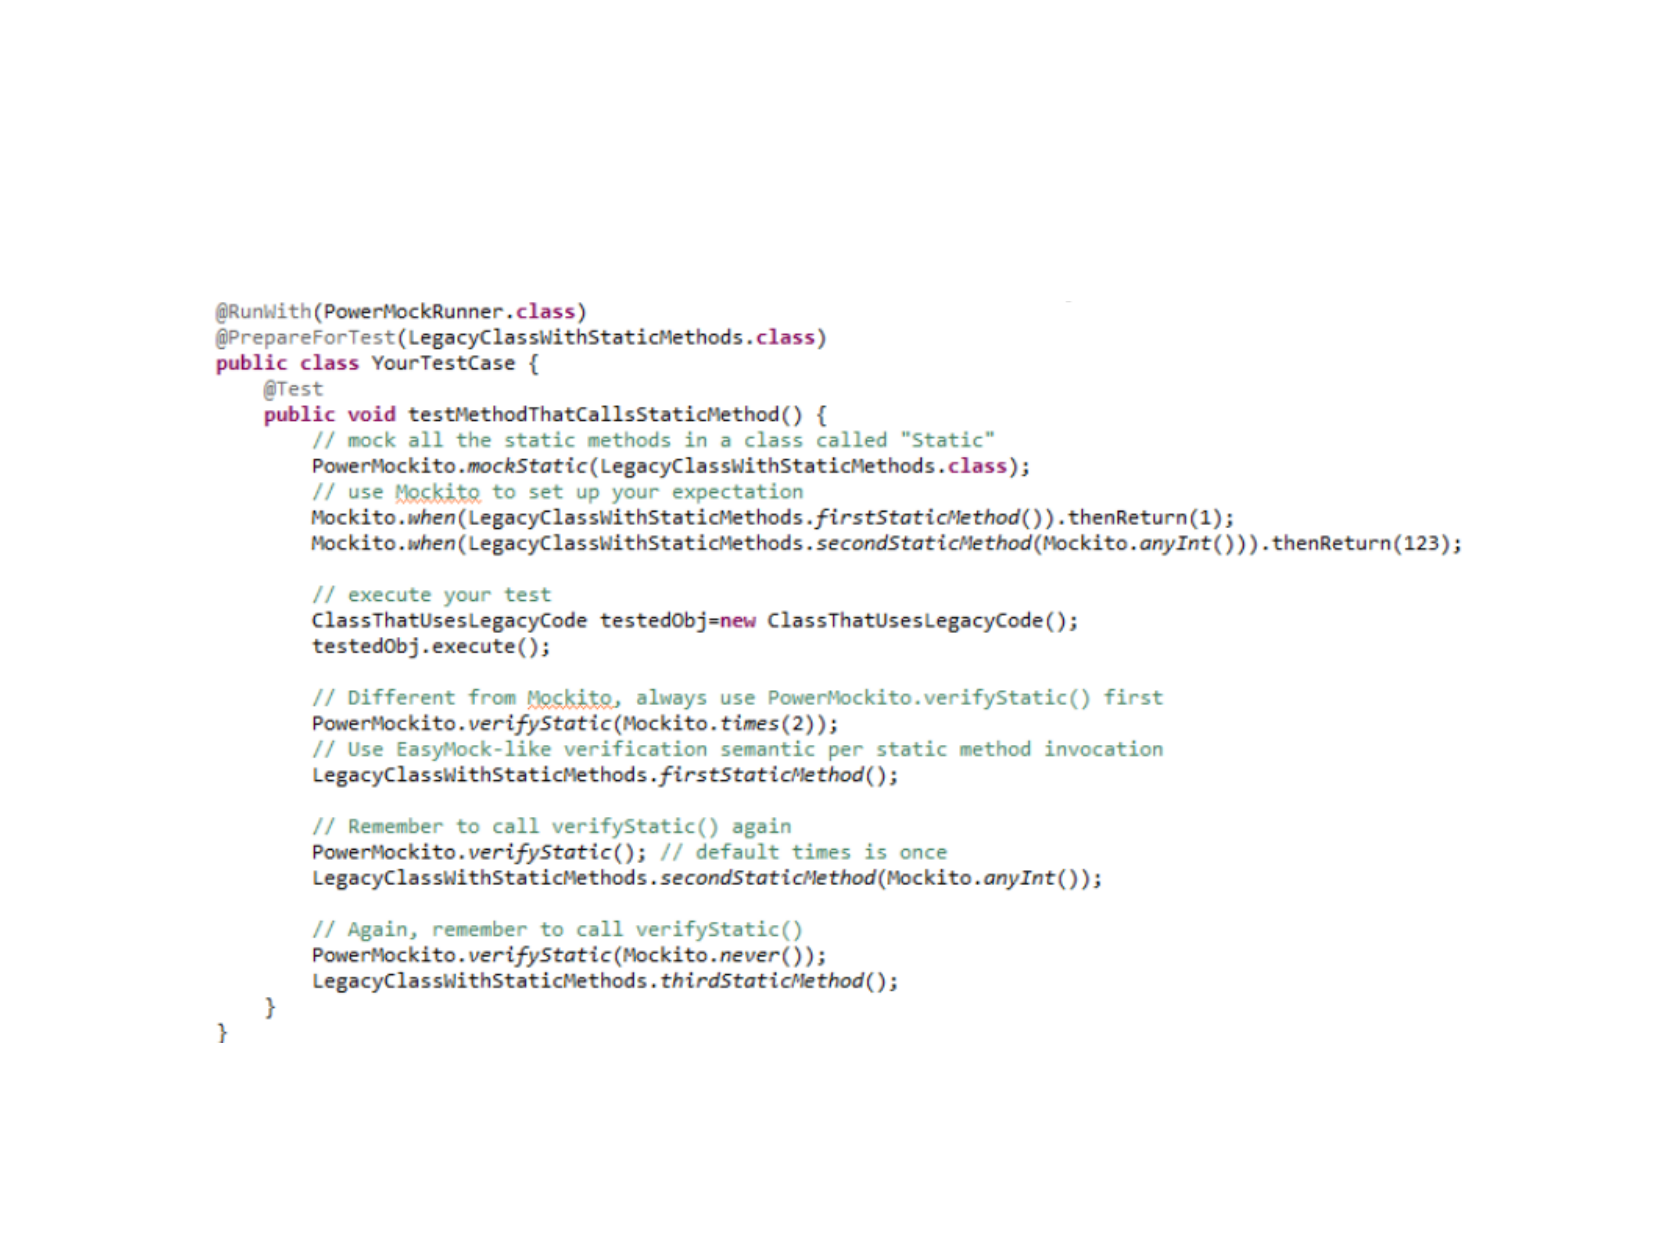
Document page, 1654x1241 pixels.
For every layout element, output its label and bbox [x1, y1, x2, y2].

picture [206, 301, 1468, 1043]
